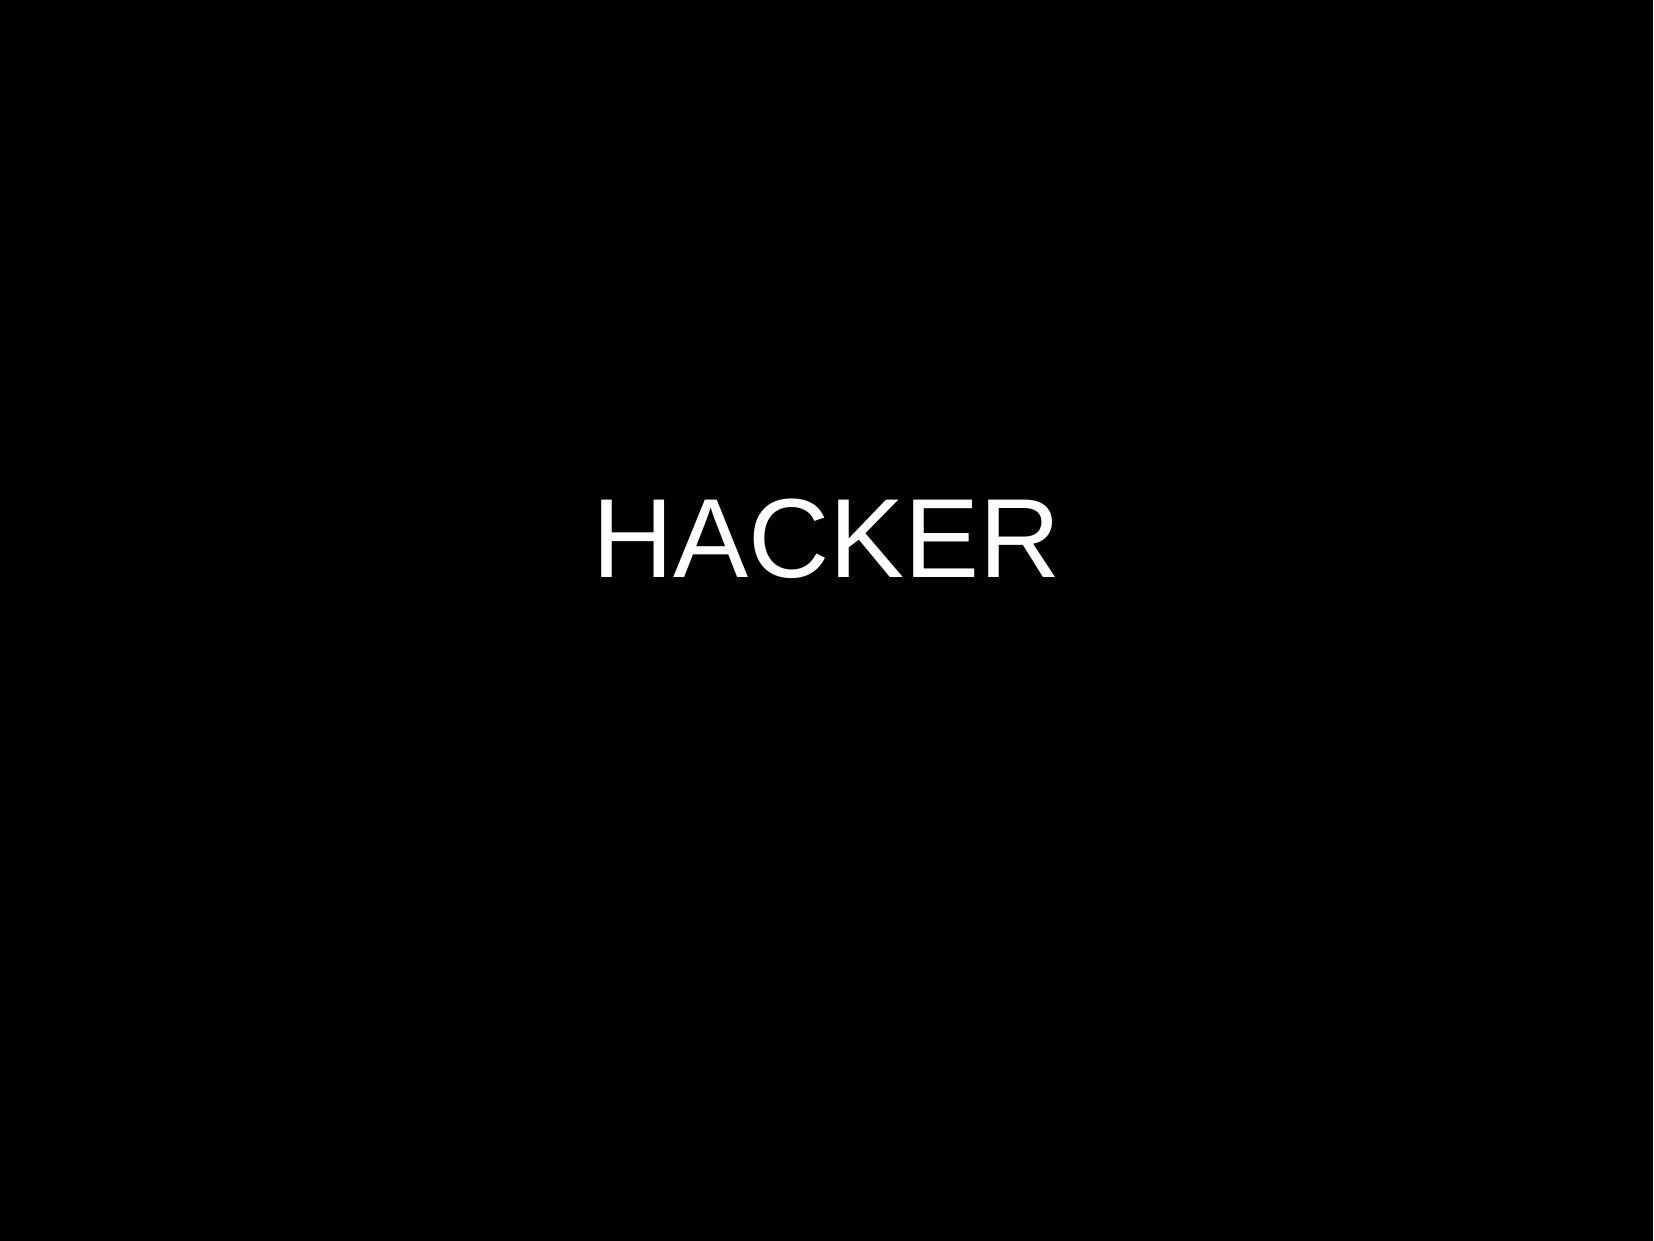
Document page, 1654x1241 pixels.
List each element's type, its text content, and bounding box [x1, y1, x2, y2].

text_box HACKER [0, 468, 1653, 609]
